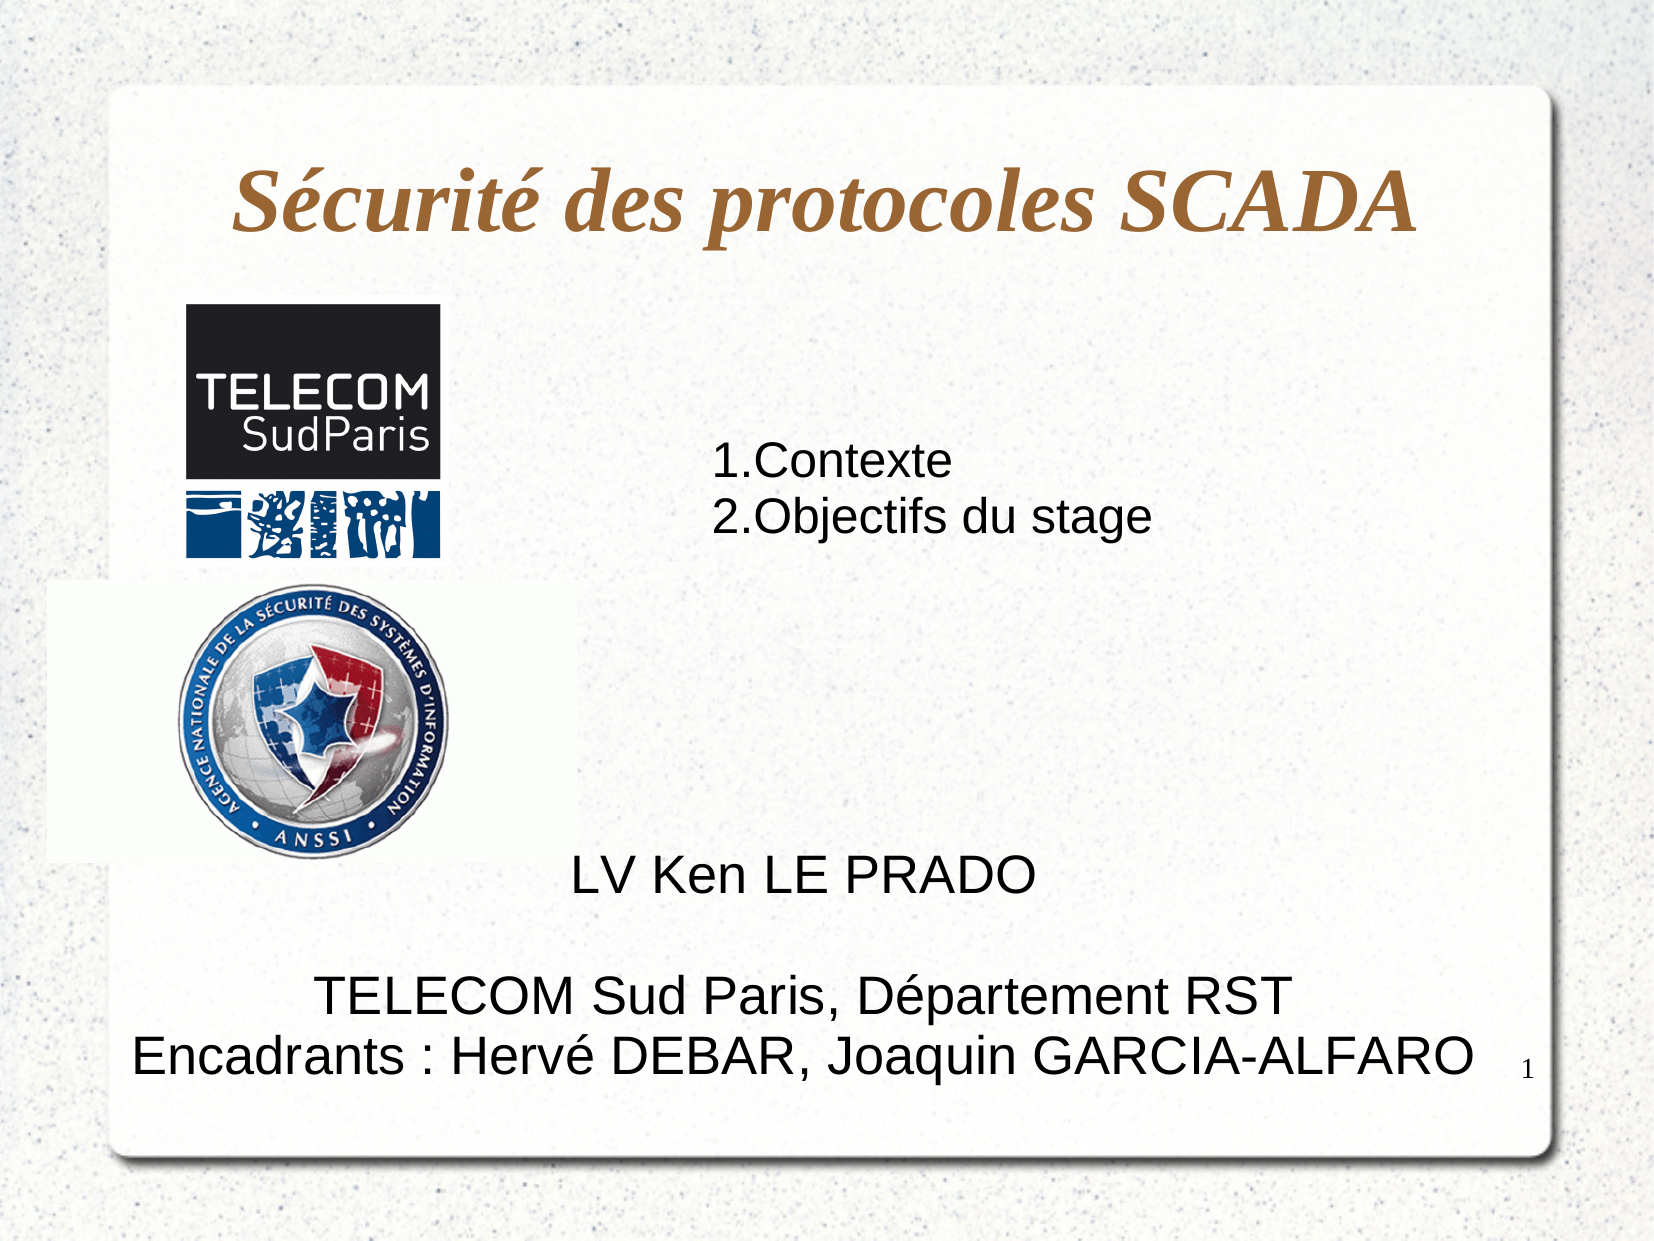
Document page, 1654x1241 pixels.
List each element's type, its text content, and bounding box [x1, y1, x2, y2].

text_box Contexte Objectifs du stage [696, 425, 1335, 552]
title Sécurité des protocoles SCADA [118, 96, 1536, 304]
subtitle LV Ken LE PRADO TELECOM Sud Paris, Département RST Encadrants : Hervé DEBAR, Joaquin GARCIA-ALFARO [76, 785, 1532, 1146]
picture [0, 0, 1654, 1241]
